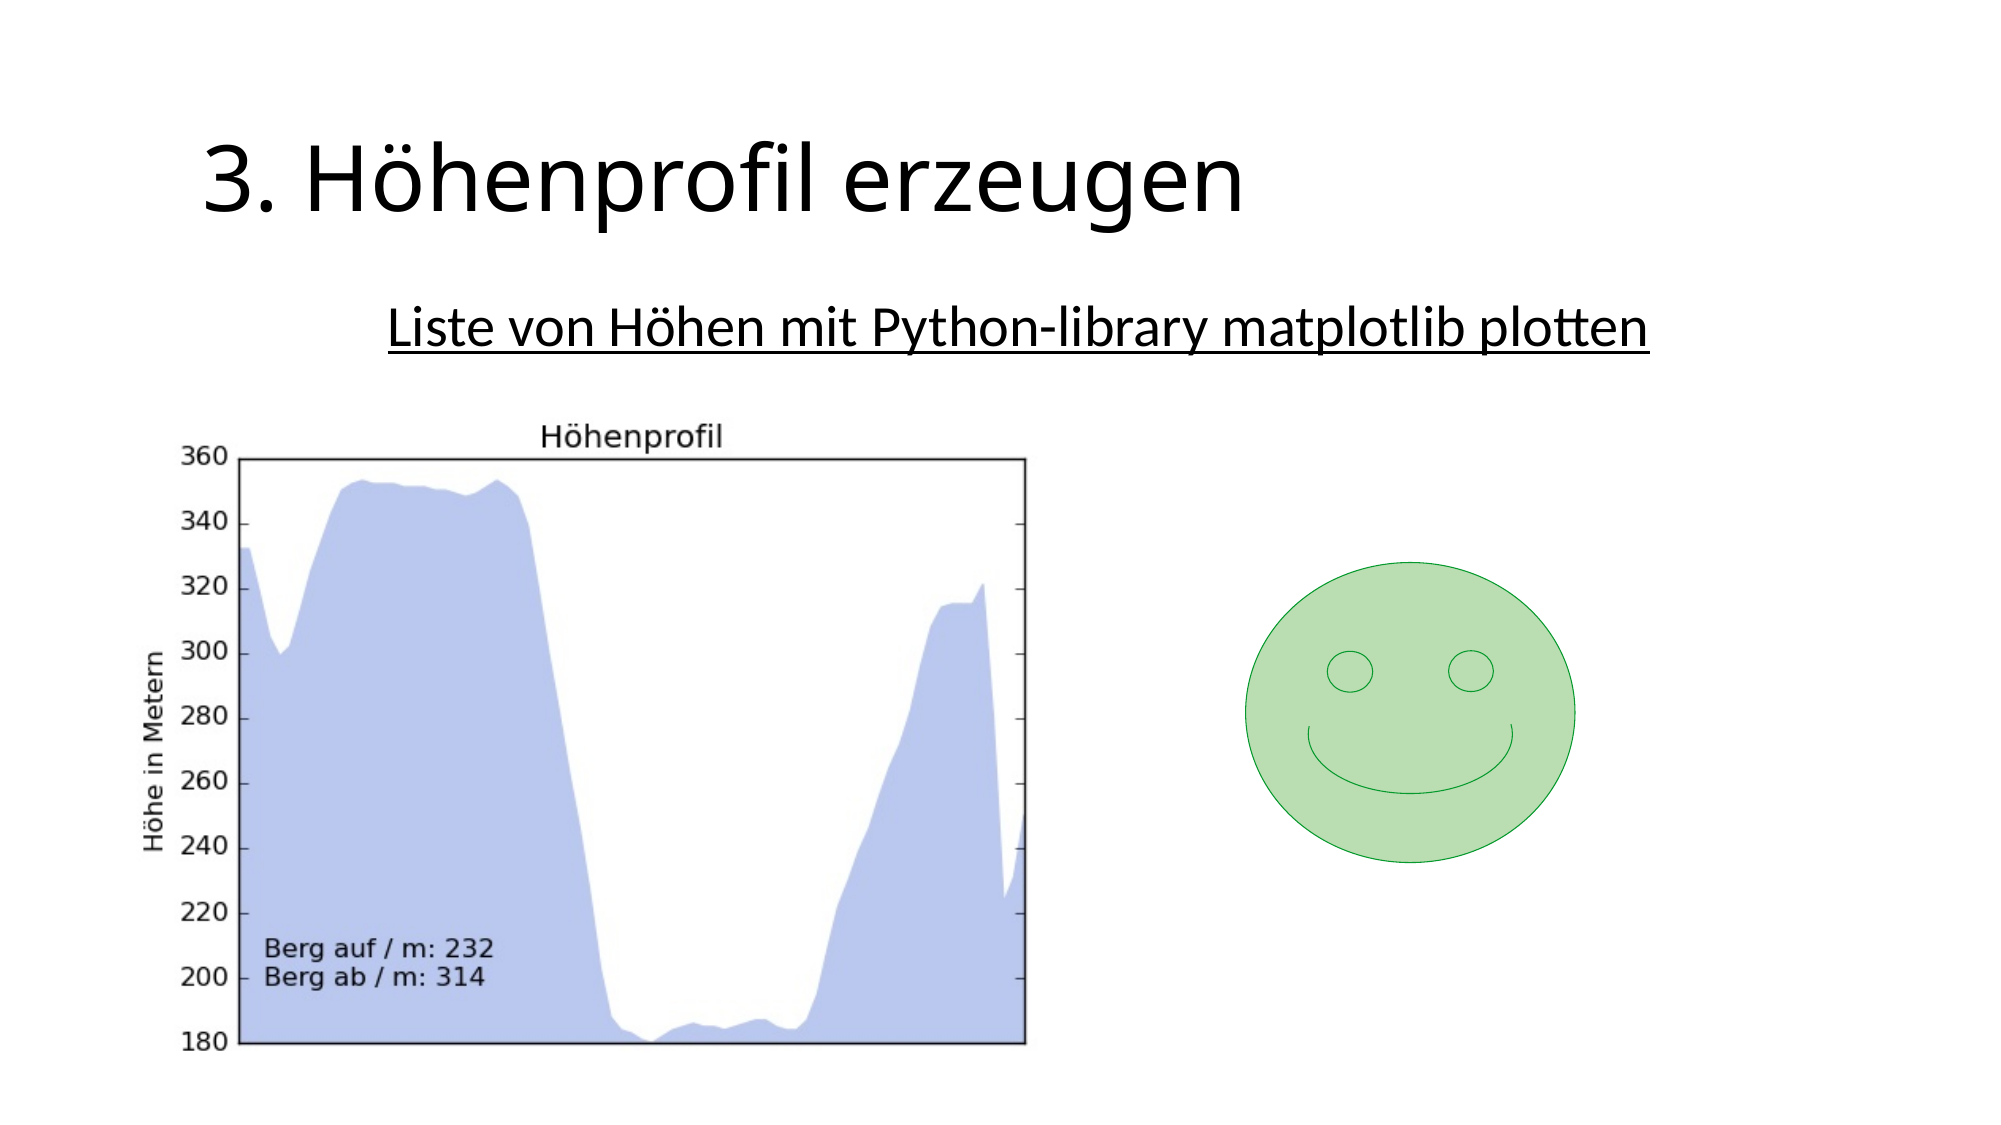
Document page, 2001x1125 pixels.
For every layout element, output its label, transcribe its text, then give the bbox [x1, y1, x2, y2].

list Liste von Höhen mit Python-library matplotlib plotten [187, 289, 1813, 376]
picture [112, 367, 1126, 1125]
title 3. Höhenprofil erzeugen [187, 99, 1813, 264]
text_box [1245, 562, 1576, 863]
